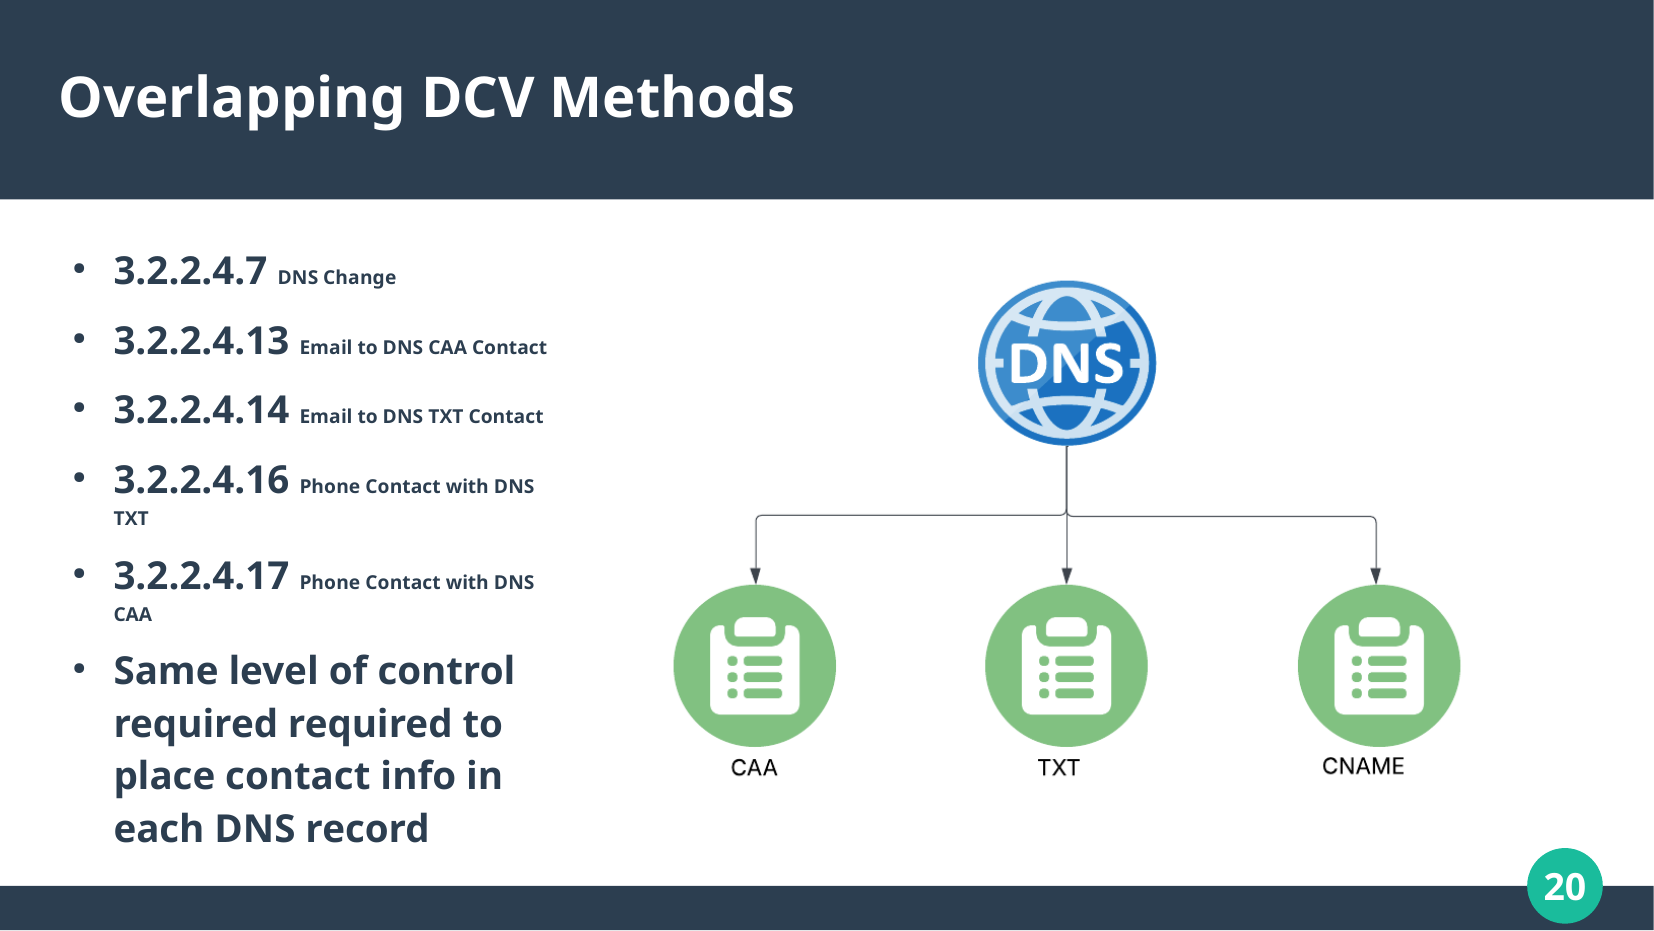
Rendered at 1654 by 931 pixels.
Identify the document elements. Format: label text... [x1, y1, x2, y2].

picture [633, 232, 1501, 826]
list 3.2.2.4.7 DNS Change 3.2.2.4.13 Email to DNS CAA Contact 3.2.2.4.14 Email to DNS TXT Contact 3.2.2.4.16 Phone Contact with DNS TXT 3.2.2.4.17 Phone Contact with DNS CAA Same level of control required required to place contact info in each DNS record [59, 243, 563, 864]
title Overlapping DCV Methods [59, 37, 1595, 155]
